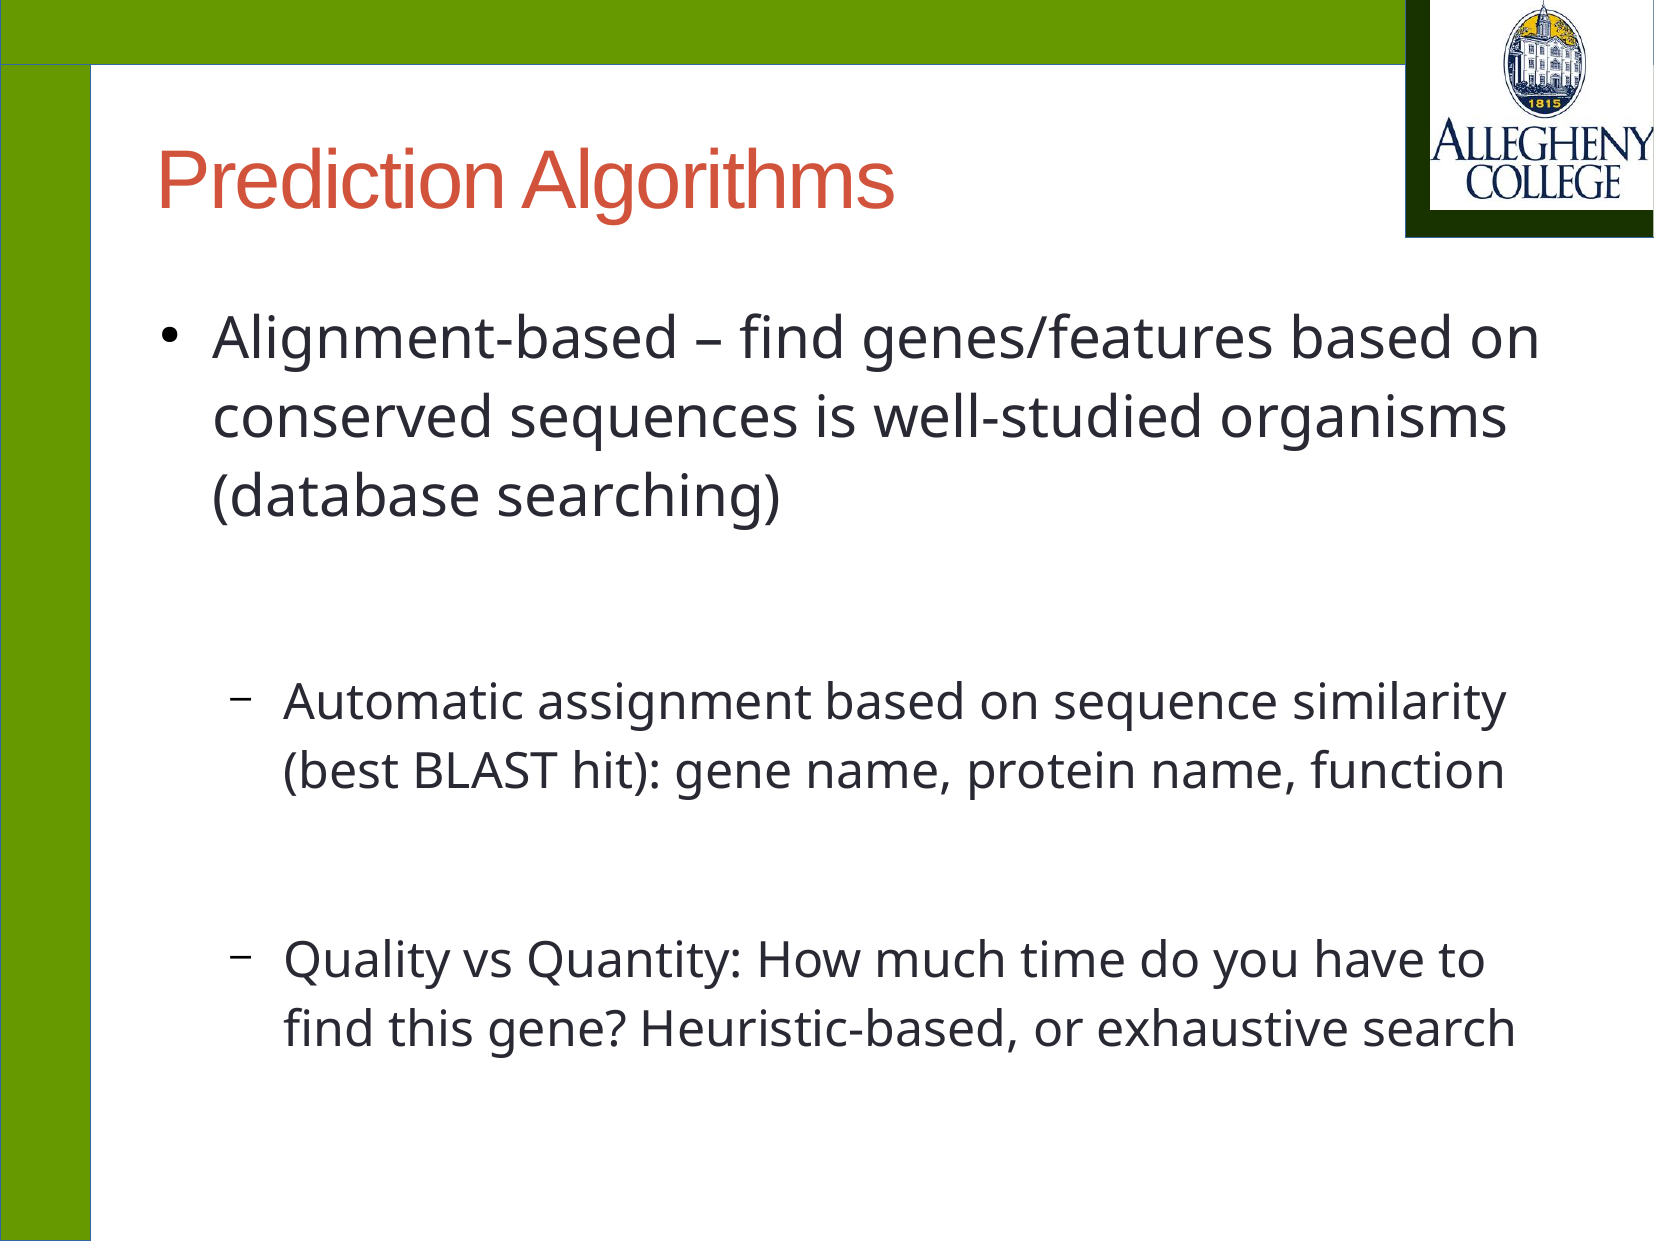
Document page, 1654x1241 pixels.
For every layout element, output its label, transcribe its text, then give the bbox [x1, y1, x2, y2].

text_box Prediction Algorithms [155, 105, 1030, 256]
list Alignment-based – find genes/features based on conserved sequences is well-studied organisms (database searching) Automatic assignment based on sequence similarity (best BLAST hit): gene name, protein name, function Quality vs Quantity: How much time do you have to find this gene? Heuristic-based, or exhaustive search [141, 296, 1591, 1093]
text_box [0, 0, 1654, 1241]
picture [1430, 0, 1654, 210]
